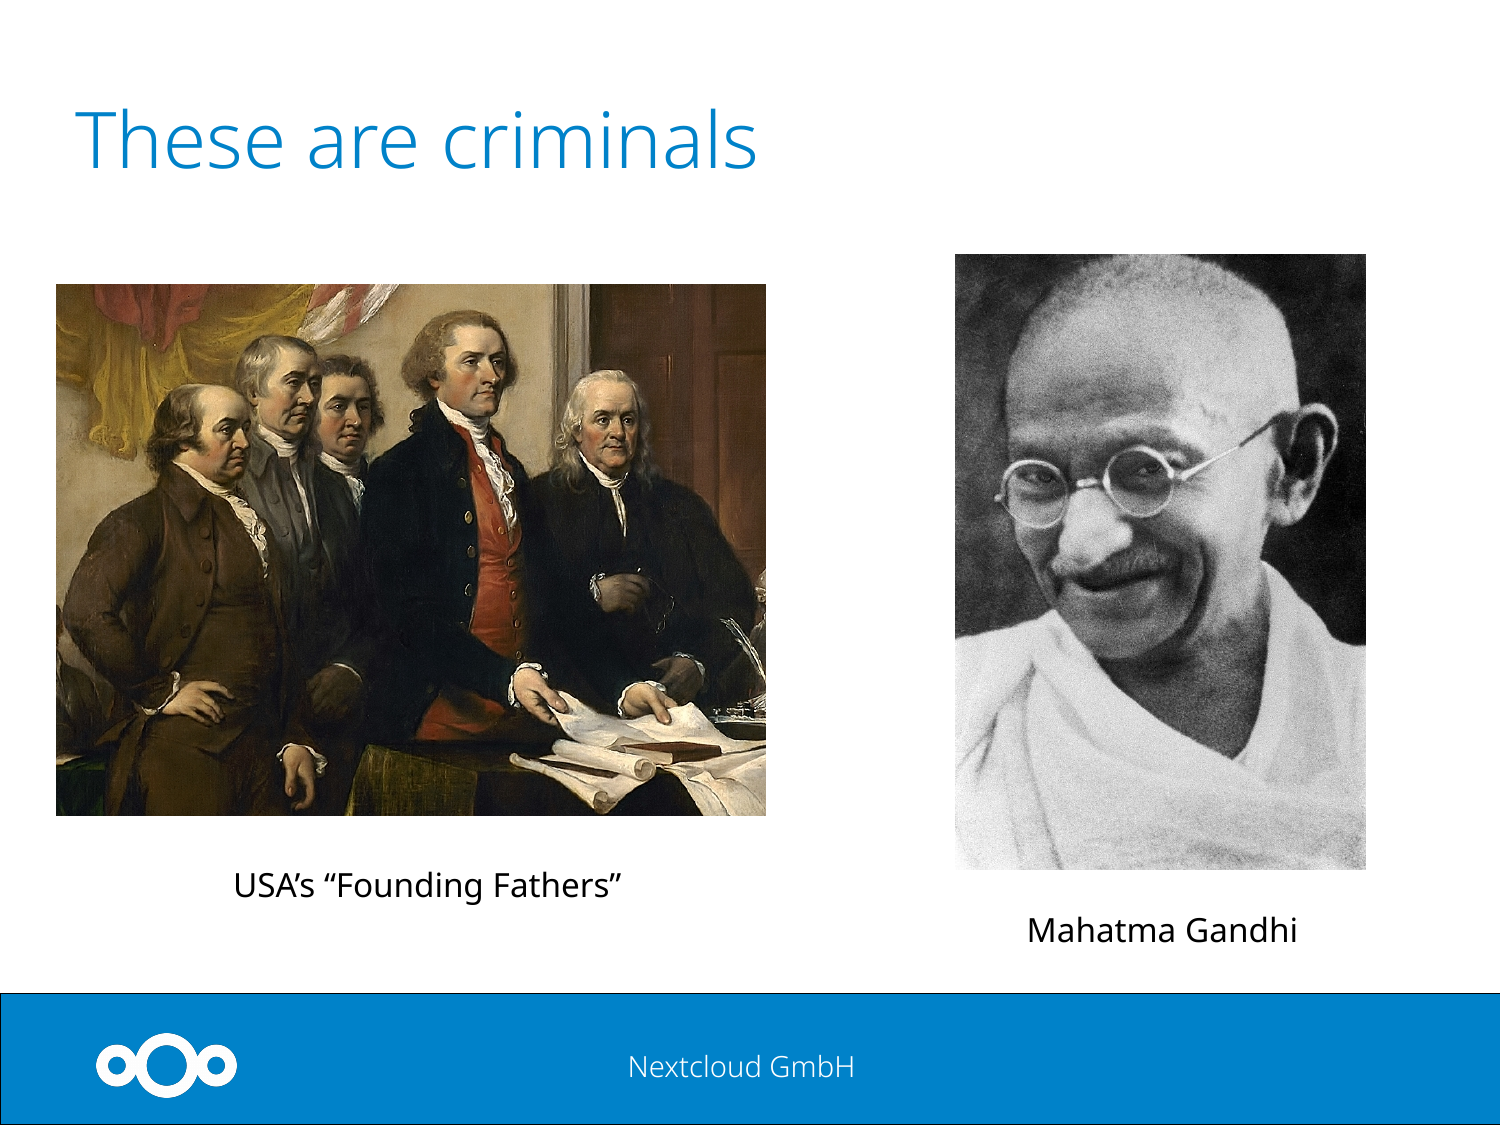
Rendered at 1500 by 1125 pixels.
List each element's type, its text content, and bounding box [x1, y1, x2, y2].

text_box Mahatma Gandhi [945, 899, 1381, 961]
title These are criminals [74, 44, 1425, 233]
picture [96, 1033, 237, 1098]
picture [56, 284, 766, 816]
text_box USA’s “Founding Fathers” [210, 855, 646, 916]
picture [955, 254, 1366, 871]
